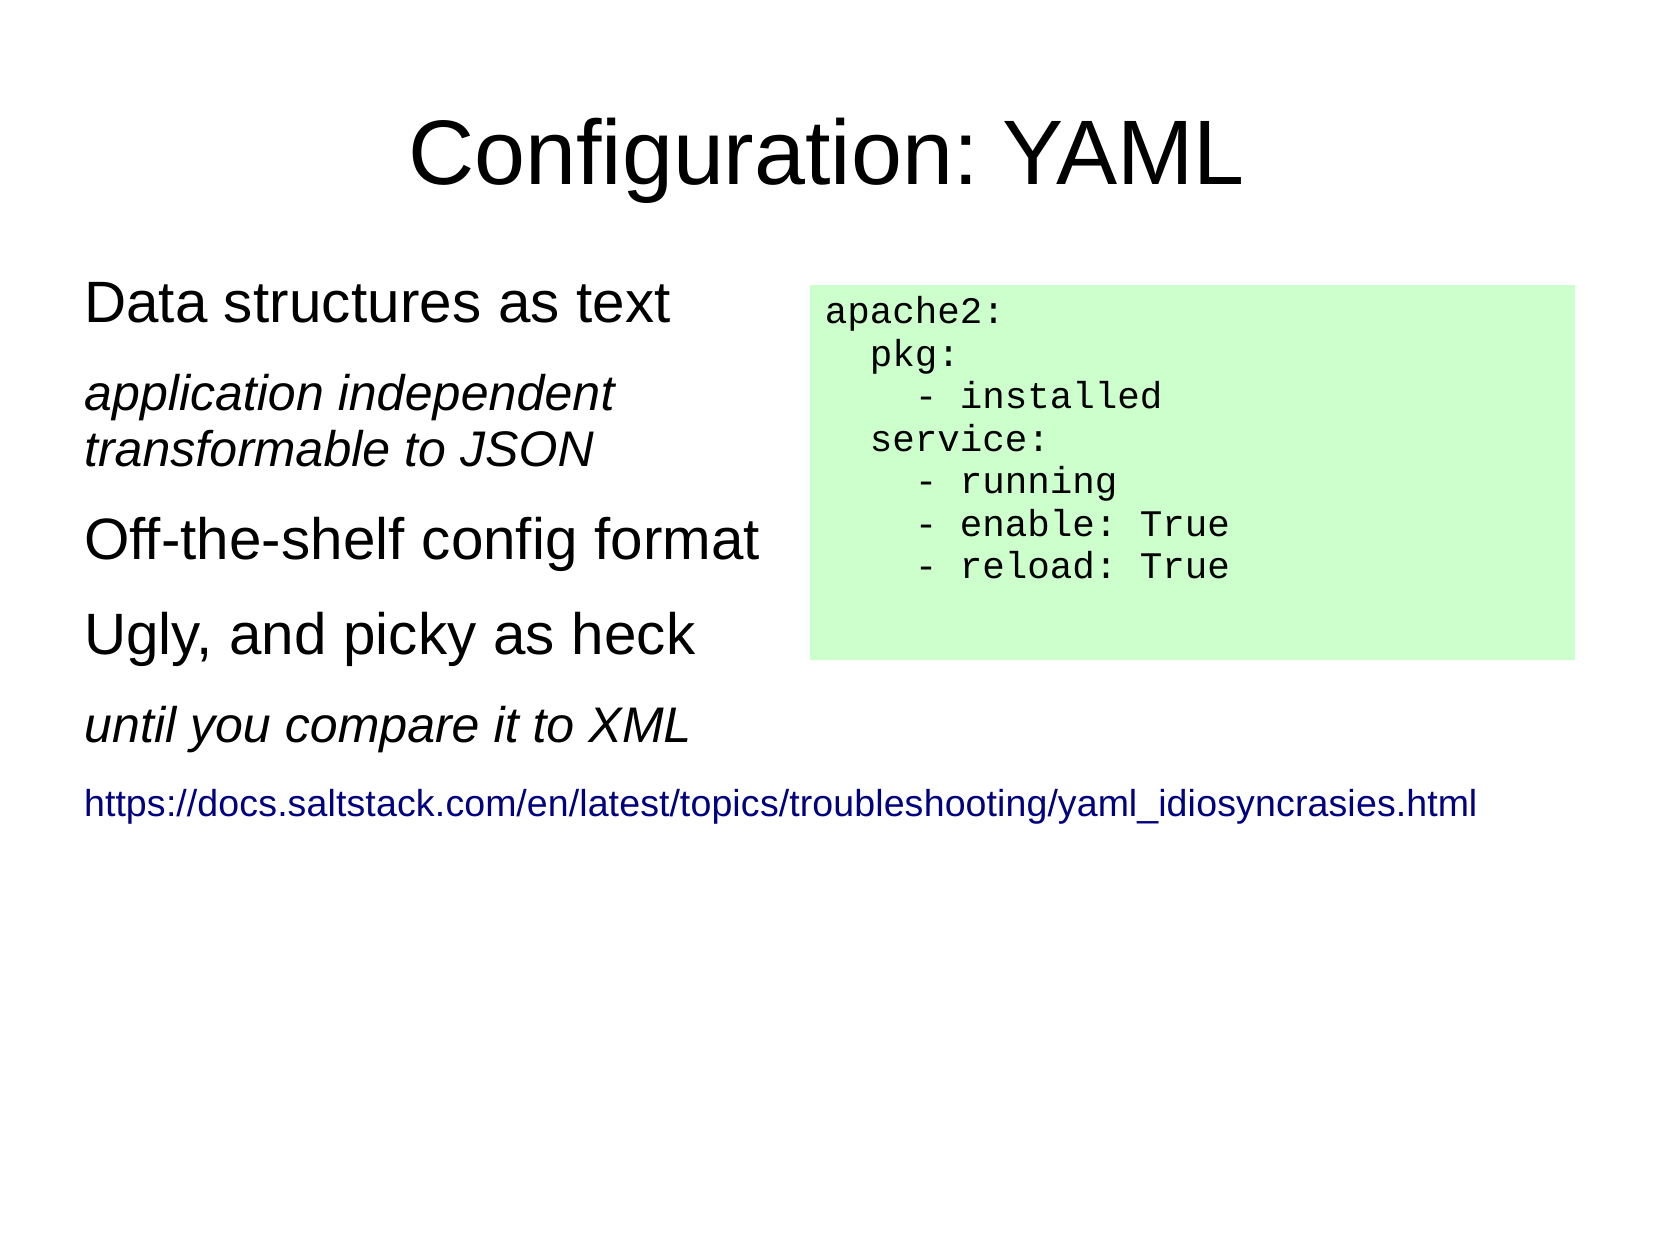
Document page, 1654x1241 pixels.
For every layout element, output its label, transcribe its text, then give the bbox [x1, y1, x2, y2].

list Data structures as text application independent transformable to JSON Off-the-shelf config format Ugly, and picky as heck until you compare it to XML https://docs.saltstack.com/en/latest/topics/troubleshooting/yaml_idiosyncrasies.html [84, 270, 1607, 1095]
title Configuration: YAML [82, 49, 1571, 257]
text_box apache2: pkg: - installed service: - running - enable: True - reload: True [810, 285, 1576, 661]
